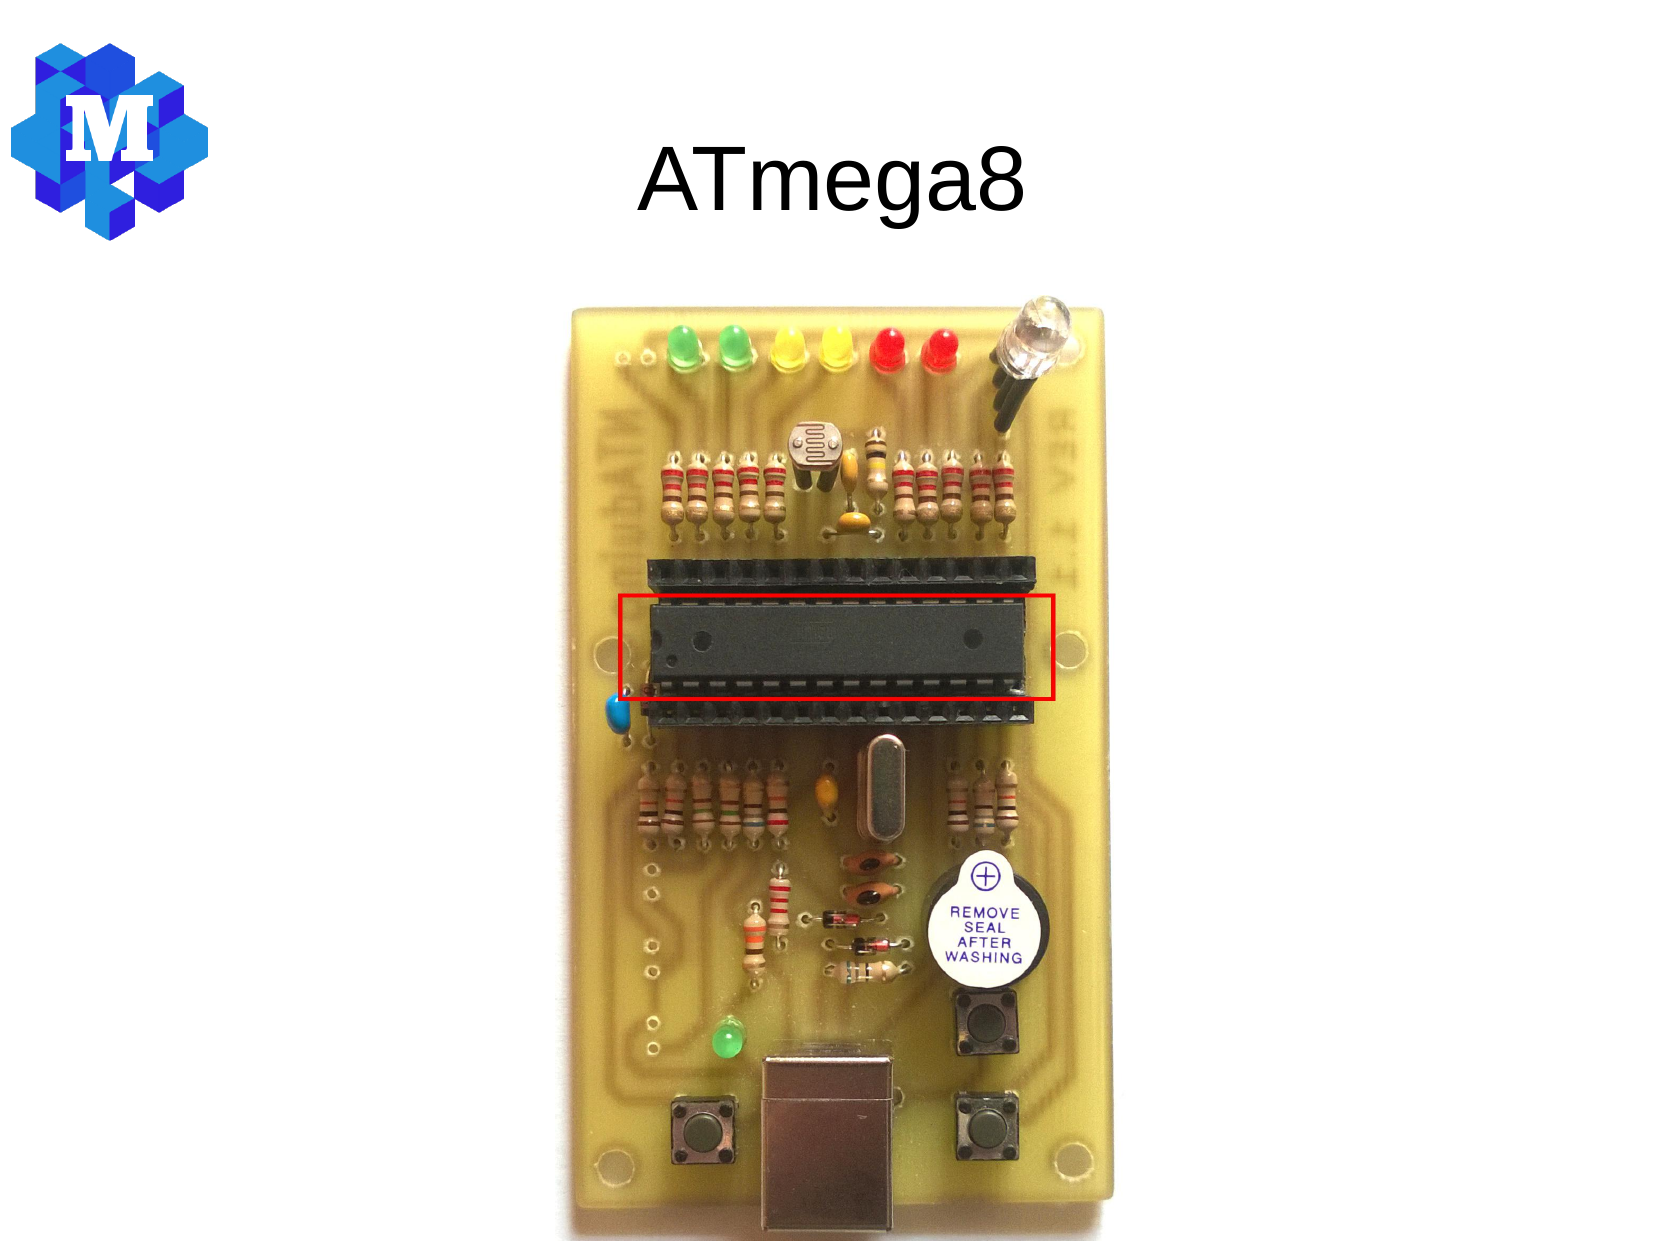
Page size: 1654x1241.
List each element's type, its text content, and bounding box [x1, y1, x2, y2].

picture [555, 295, 1126, 1241]
picture [11, 15, 208, 241]
title ATmega8 [570, 75, 1096, 283]
